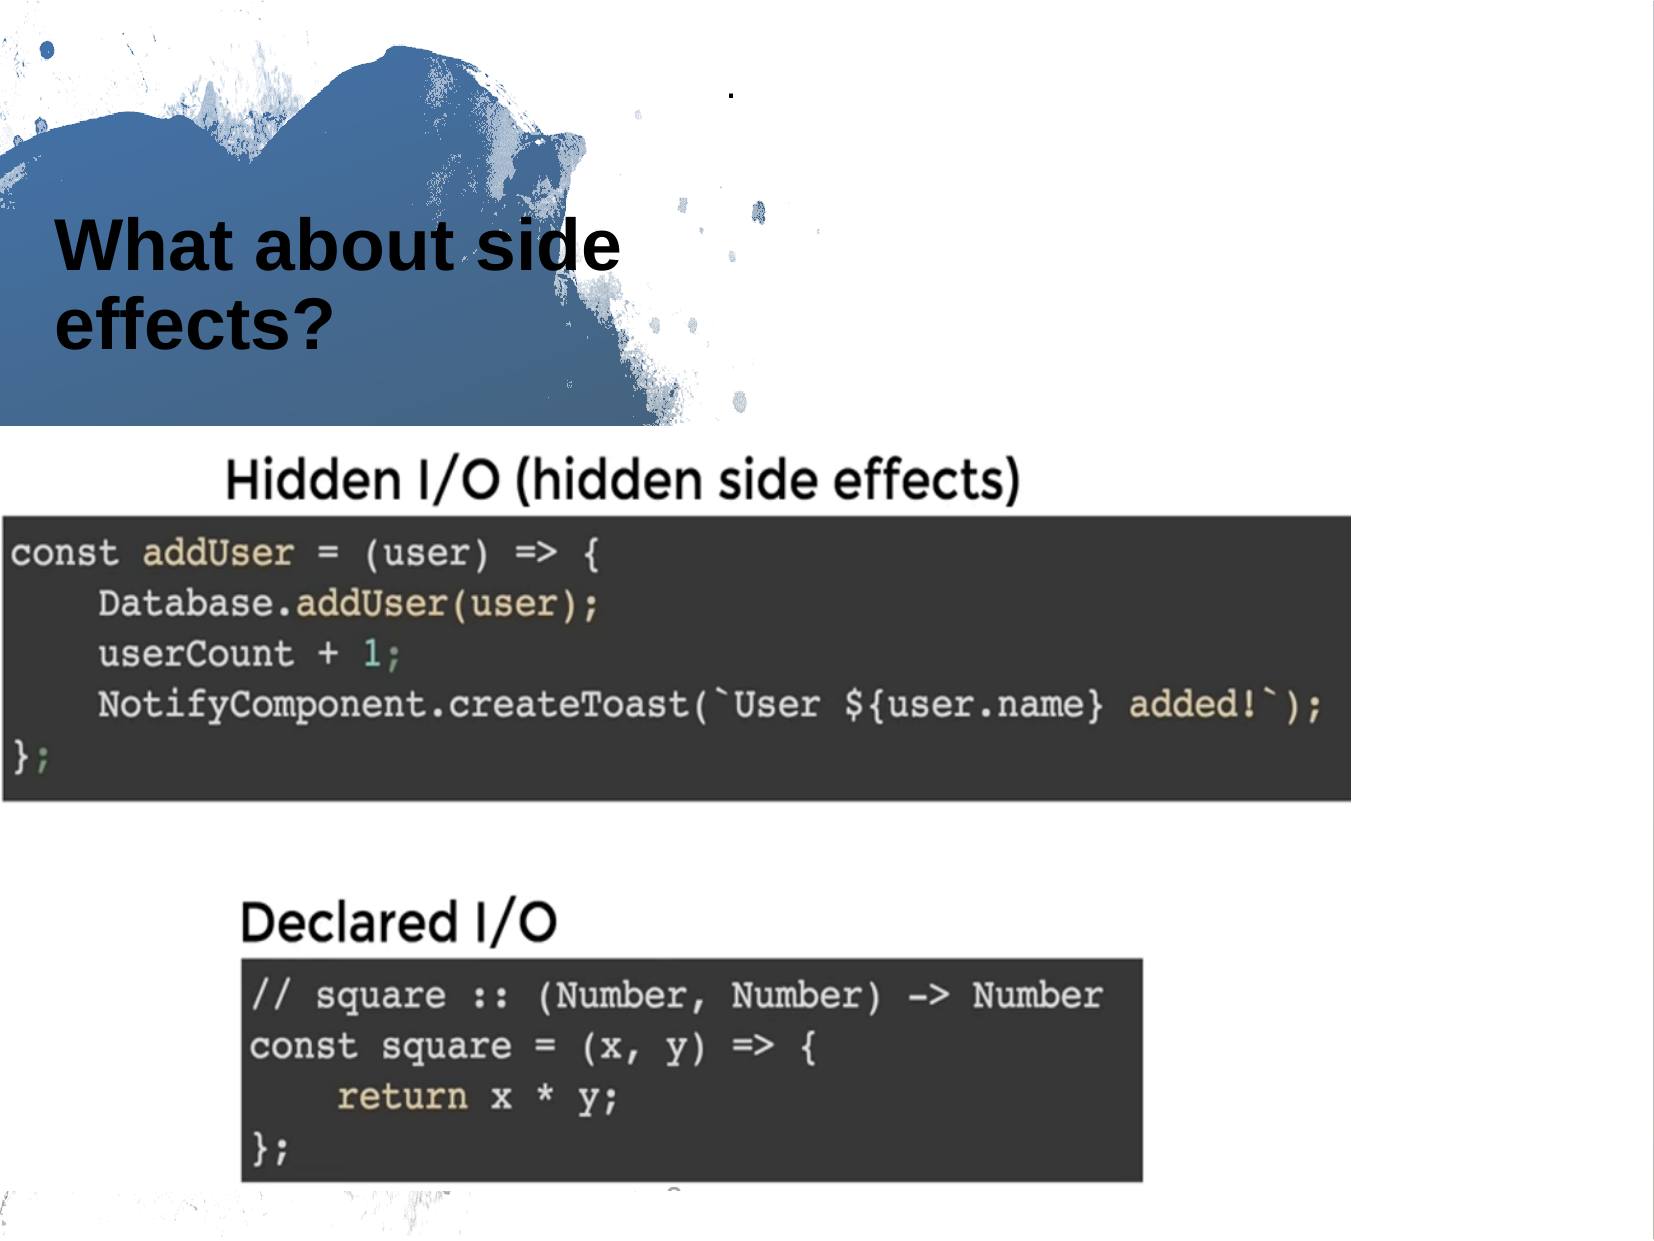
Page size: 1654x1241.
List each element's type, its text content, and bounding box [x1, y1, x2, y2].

text_box What about side effects? [54, 205, 639, 426]
picture [0, 0, 1654, 1240]
text_box . [710, 0, 1580, 442]
